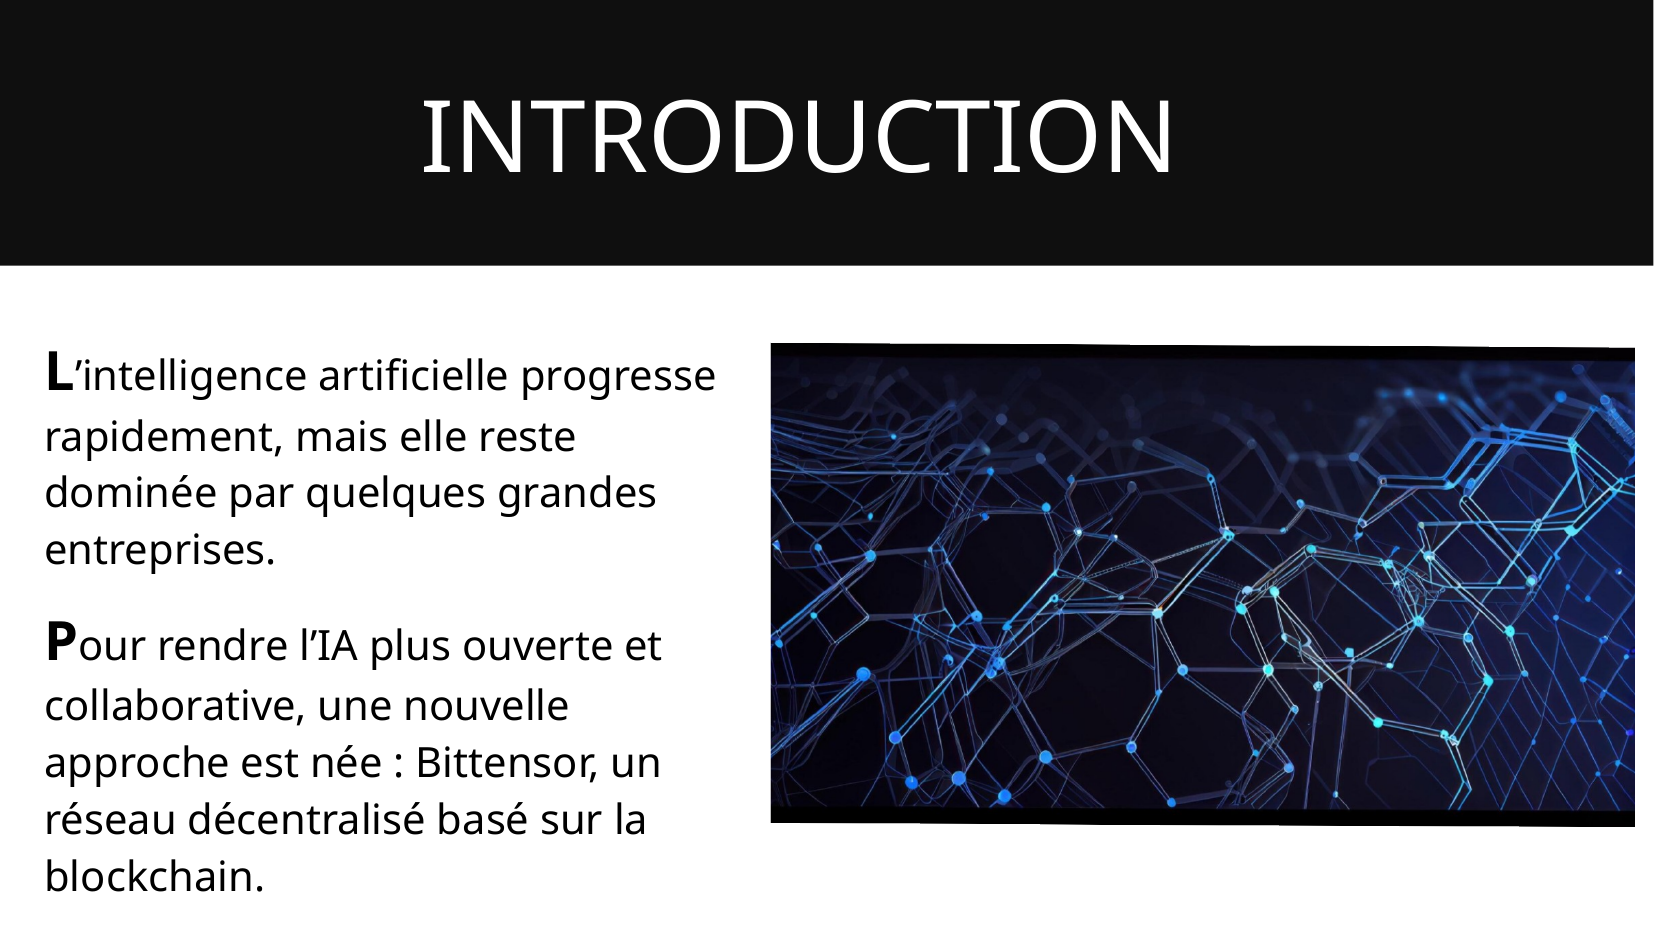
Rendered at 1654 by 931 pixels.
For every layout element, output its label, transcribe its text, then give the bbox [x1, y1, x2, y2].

title INTRODUCTION [0, 0, 1654, 266]
picture [770, 342, 1635, 827]
text_box L’intelligence artificielle progresse rapidement, mais elle reste dominée par quelques grandes entreprises. Pour rendre l’IA plus ouverte et collaborative, une nouvelle approche est née : Bittensor, un réseau décentralisé basé sur la blockchain. [29, 324, 739, 798]
